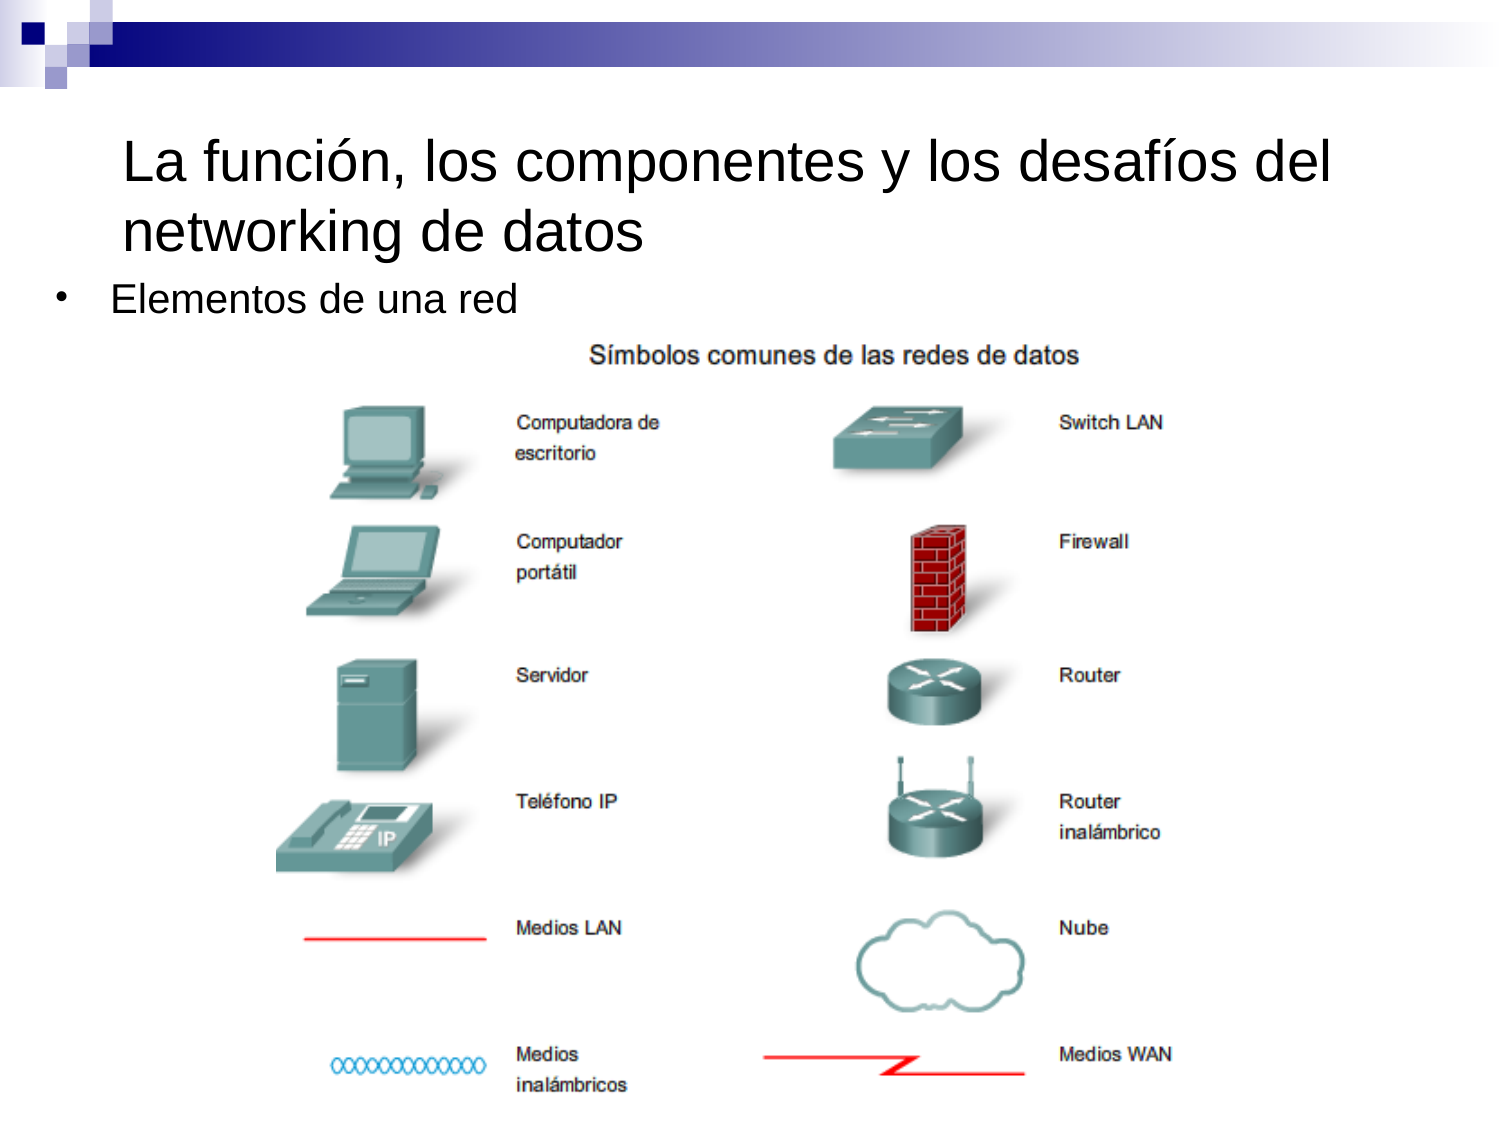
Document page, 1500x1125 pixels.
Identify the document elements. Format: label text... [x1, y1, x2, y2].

text_box Elementos de una red [39, 271, 700, 334]
text_box La función, los componentes y los desafíos del networking de datos [107, 115, 1444, 272]
picture [276, 334, 1207, 1112]
